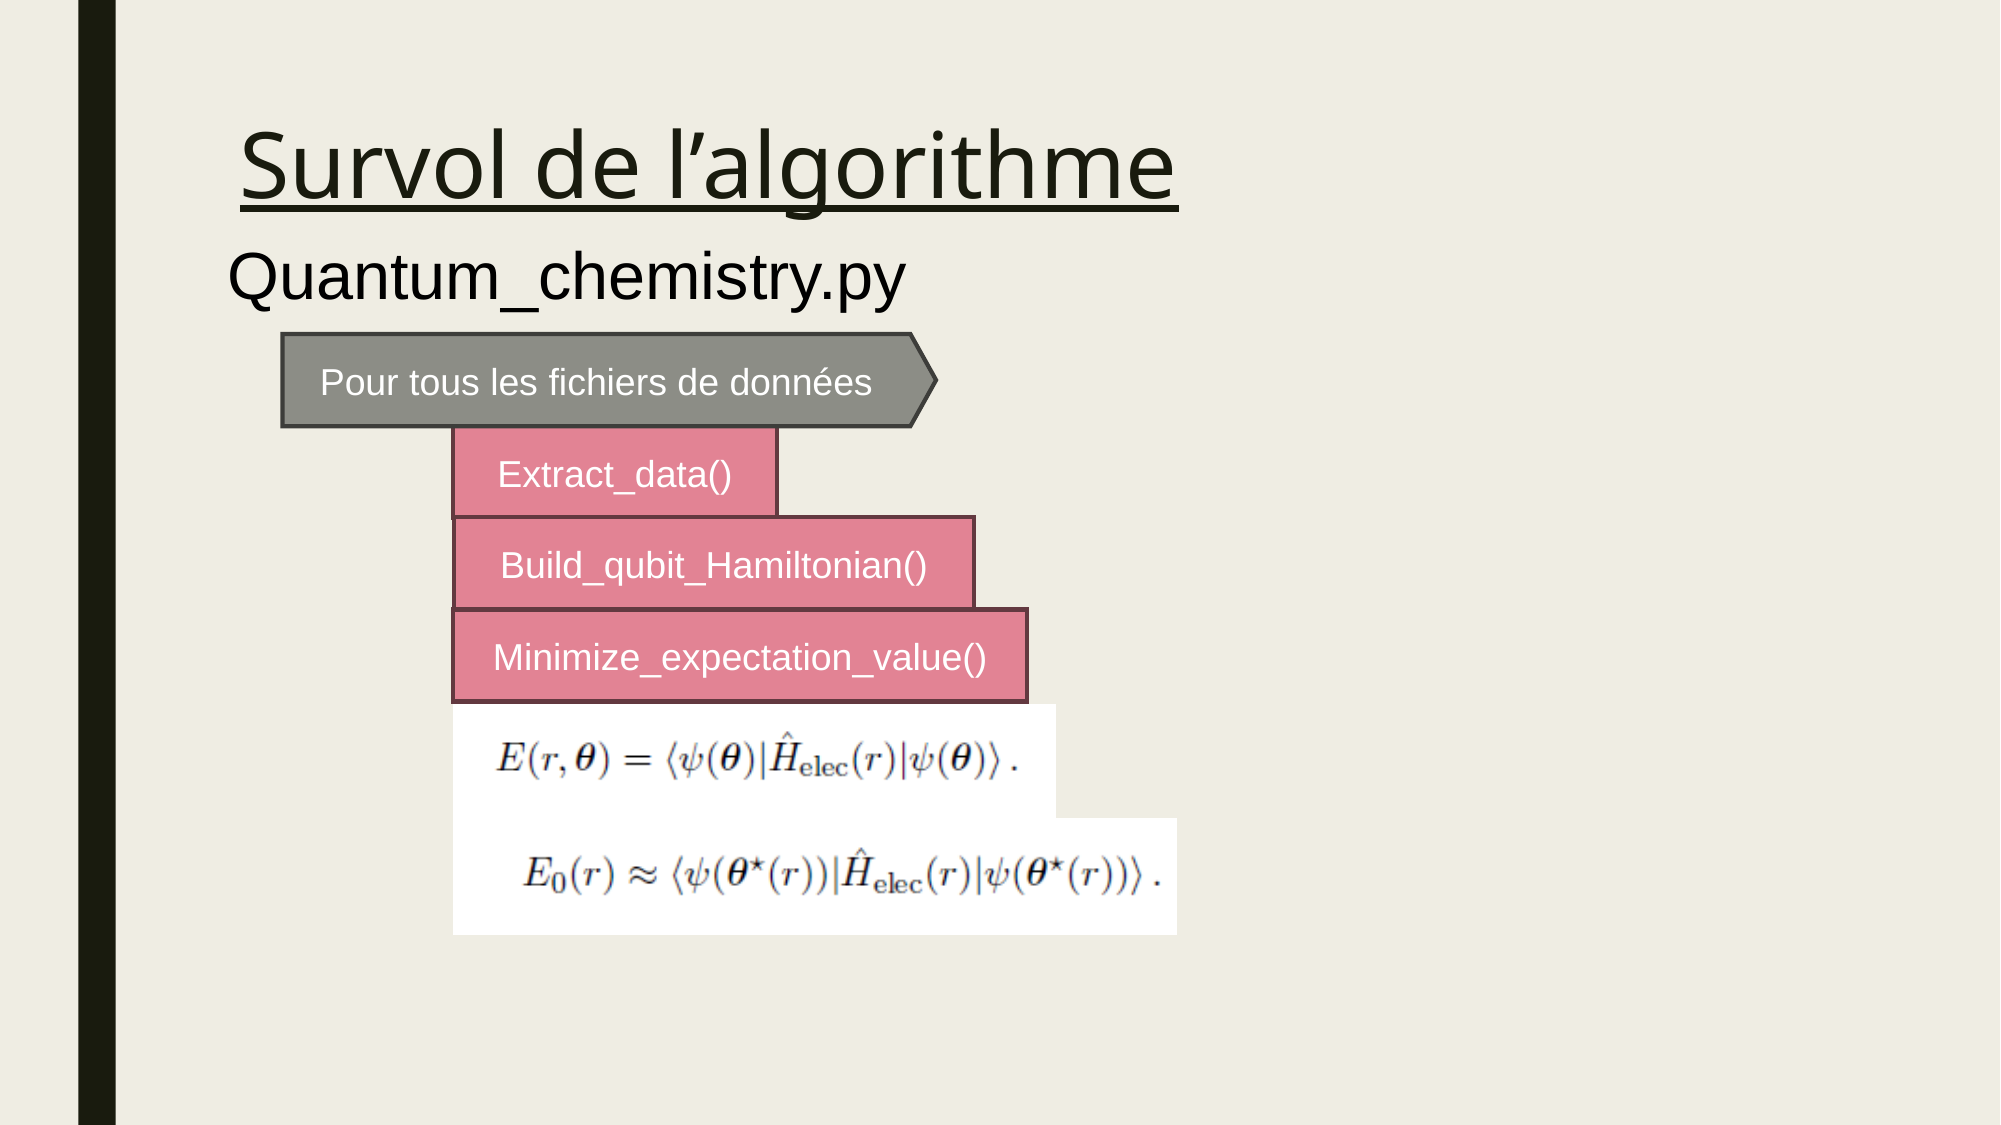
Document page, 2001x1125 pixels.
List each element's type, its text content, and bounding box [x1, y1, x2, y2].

text_box Quantum_chemistry.py [212, 234, 1788, 327]
text_box Minimize_expectation_value() [453, 609, 1028, 702]
text_box Extract_data() [453, 427, 778, 517]
title Survol de l’algorithme [225, 112, 1800, 357]
picture [453, 704, 1177, 935]
text_box Pour tous les fichiers de données [282, 334, 937, 427]
text_box Build_qubit_Hamiltonian() [453, 517, 975, 609]
